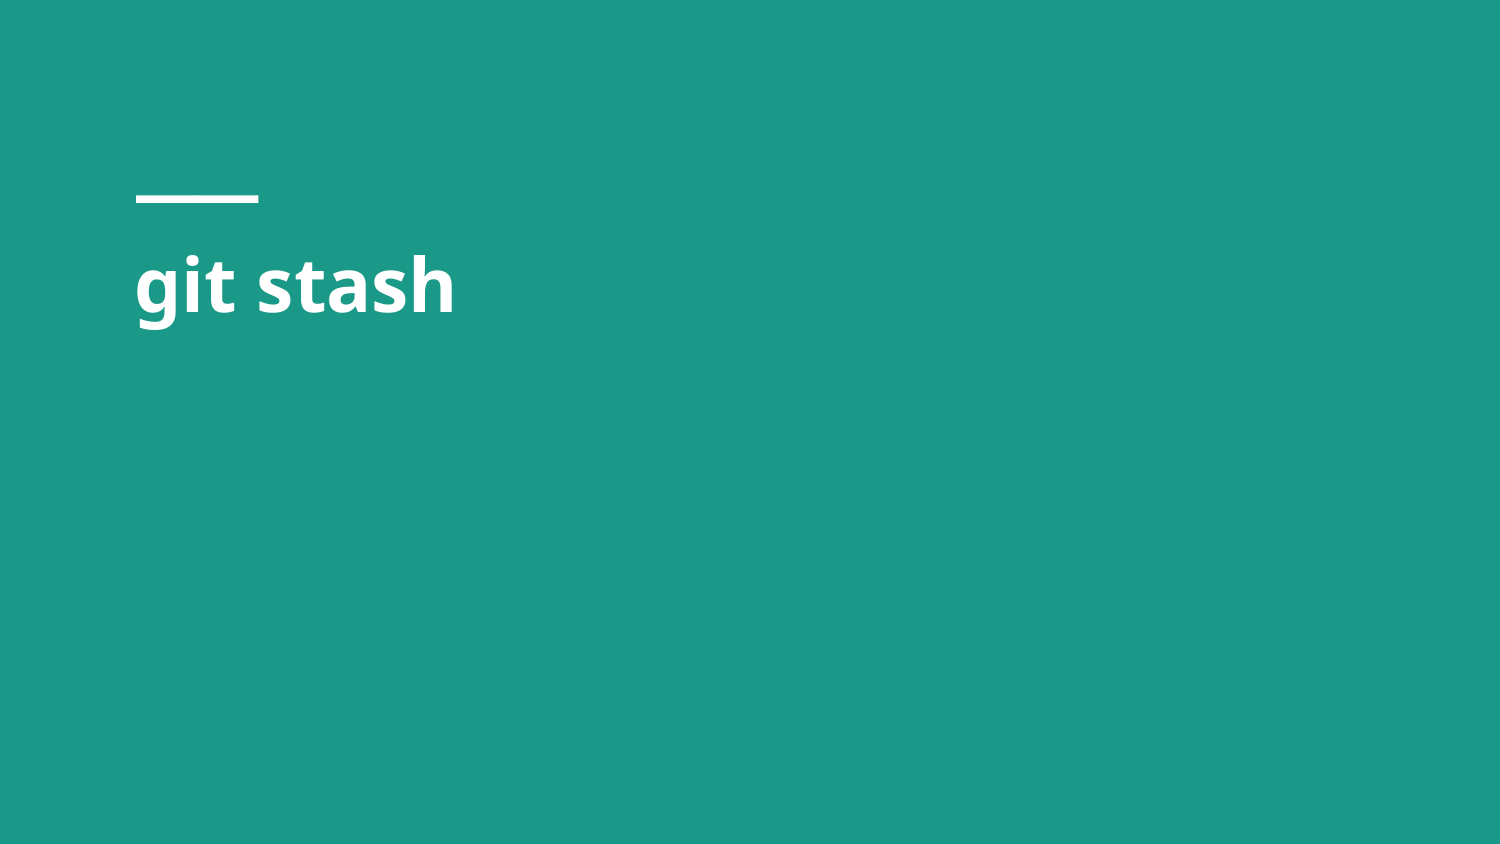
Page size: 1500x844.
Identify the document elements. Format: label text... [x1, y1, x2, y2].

title git stash [119, 216, 1381, 466]
